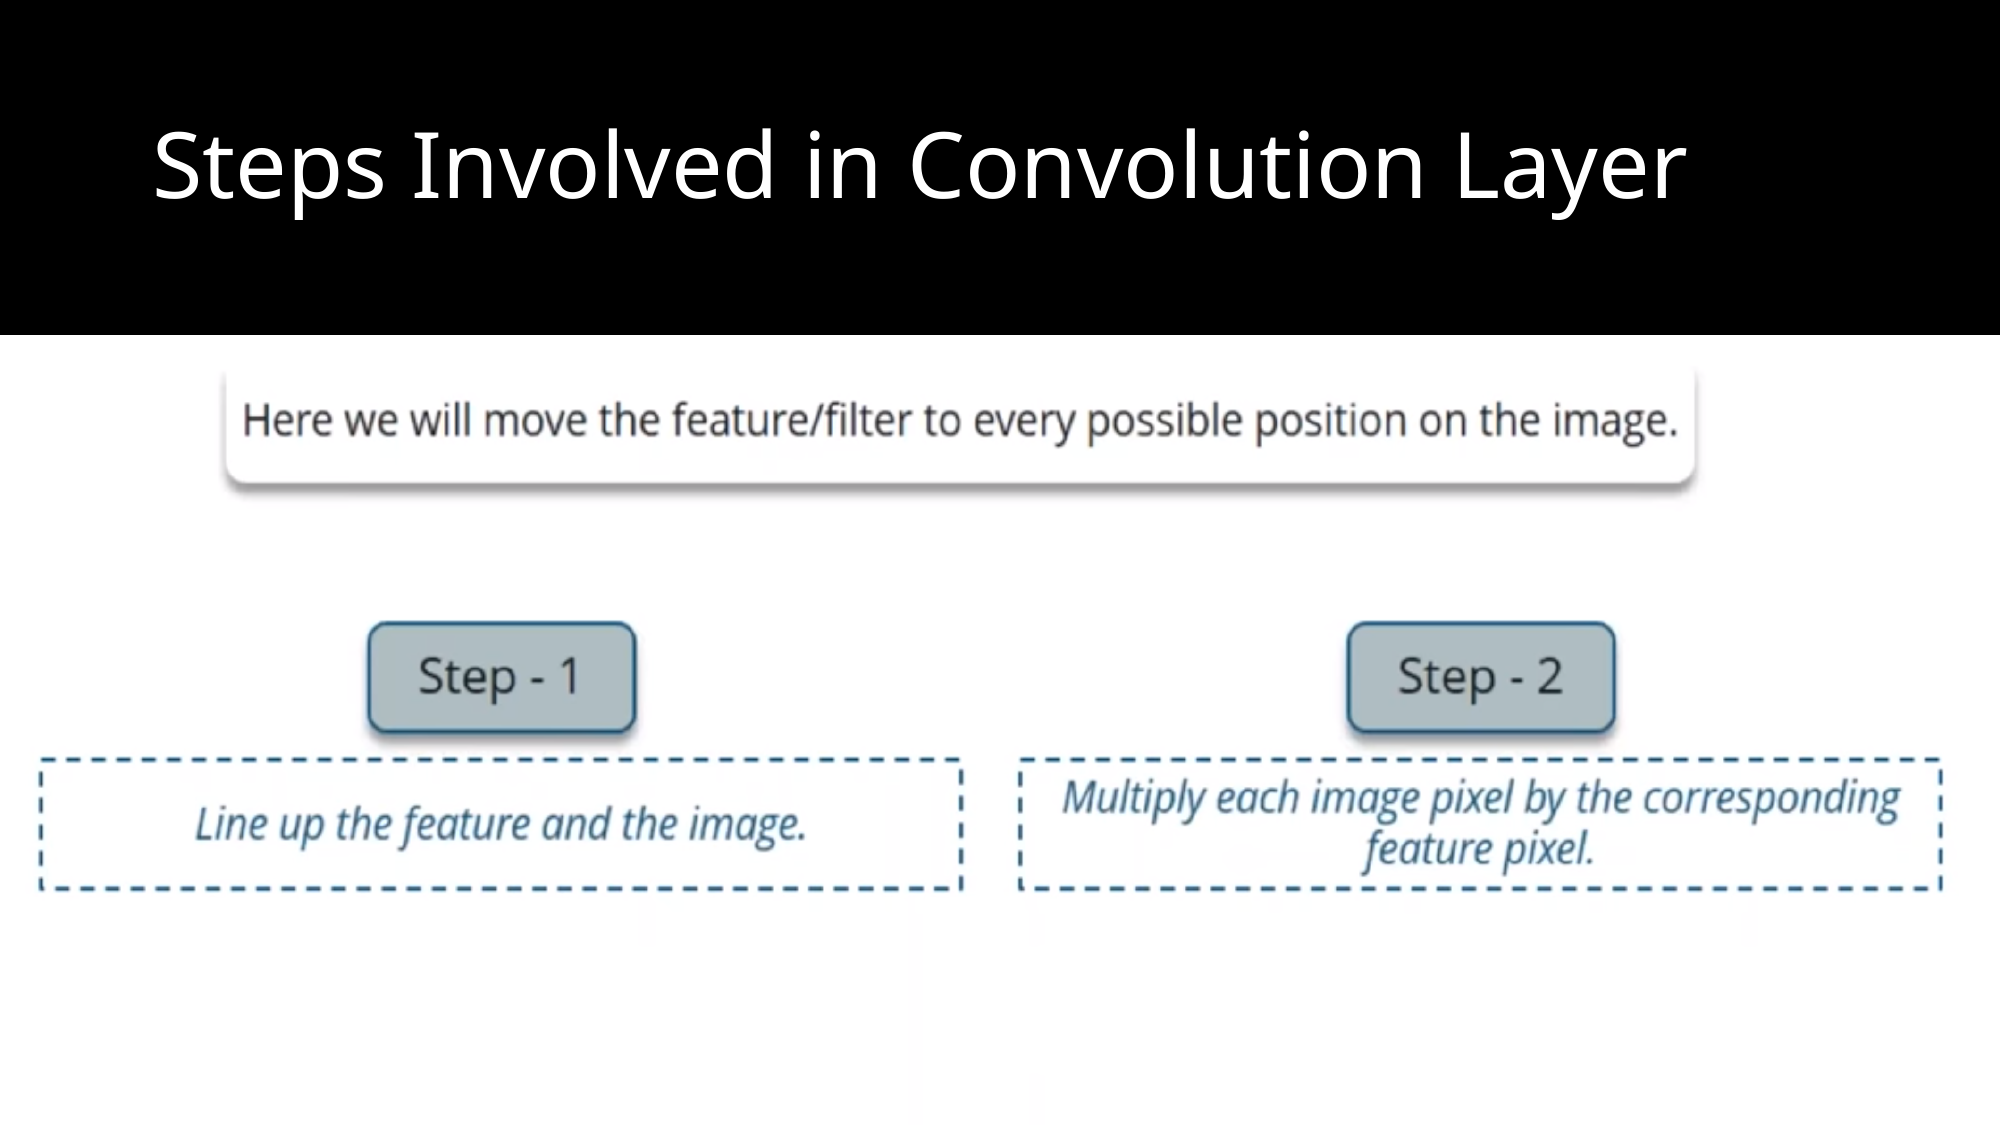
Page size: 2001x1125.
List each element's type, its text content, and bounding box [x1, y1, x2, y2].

picture [0, 335, 2000, 1125]
text_box Steps Involved in Convolution Layer [137, 59, 1863, 278]
